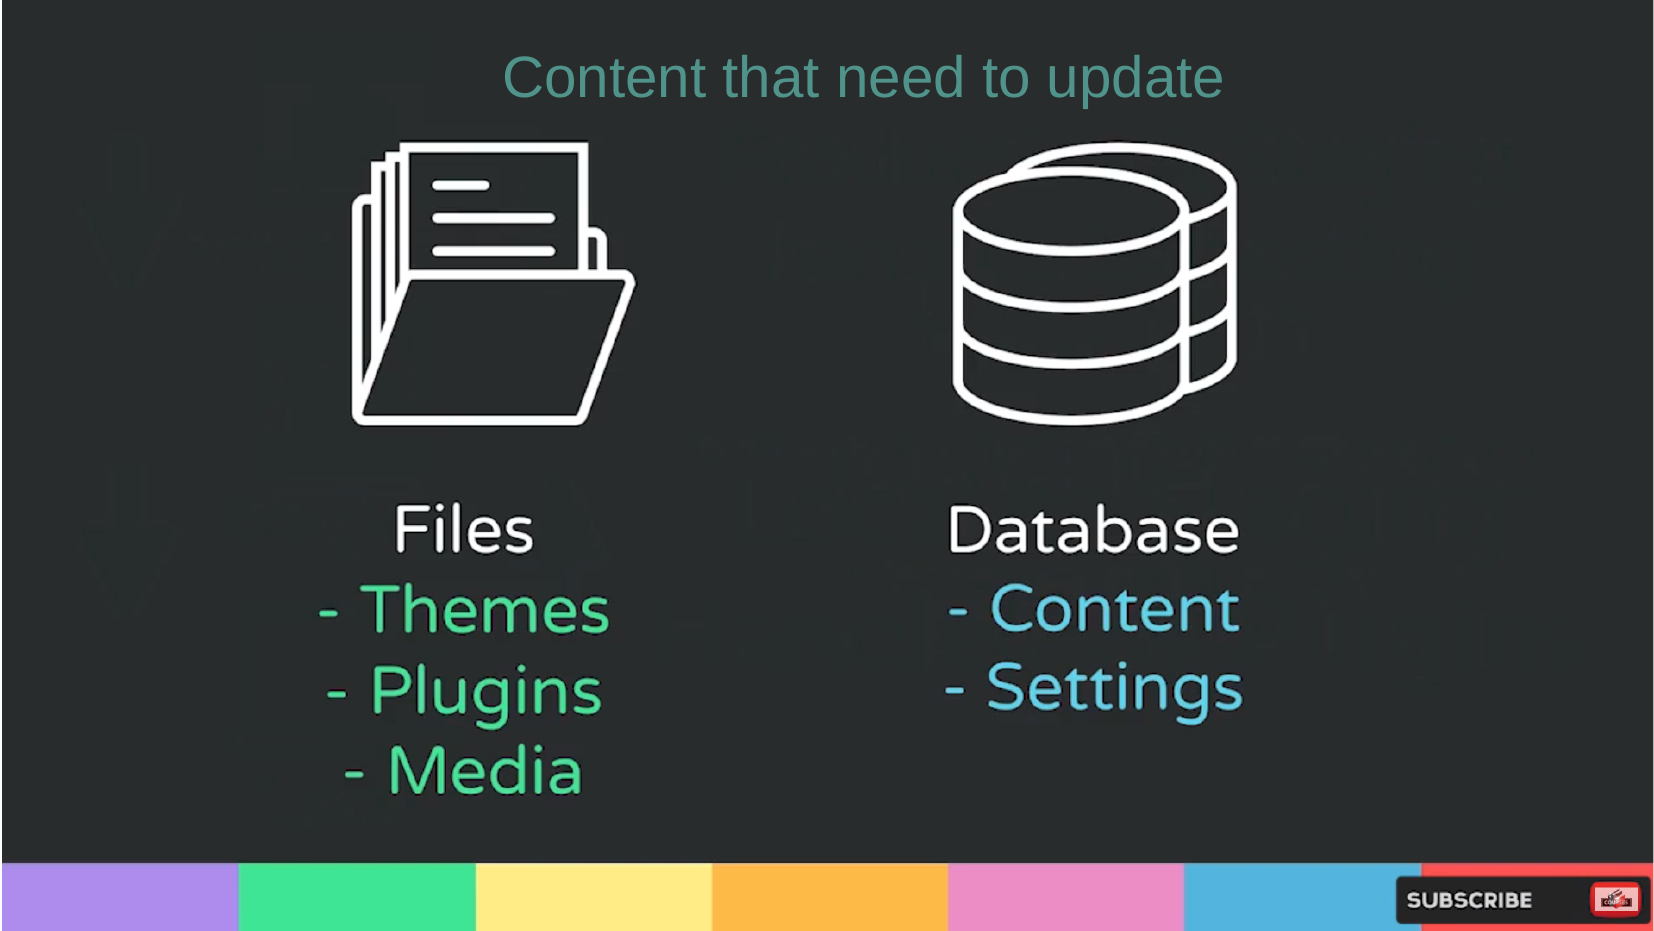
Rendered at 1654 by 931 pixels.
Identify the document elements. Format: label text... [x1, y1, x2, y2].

text_box Content that need to update [487, 37, 1351, 183]
picture [2, 0, 1654, 931]
